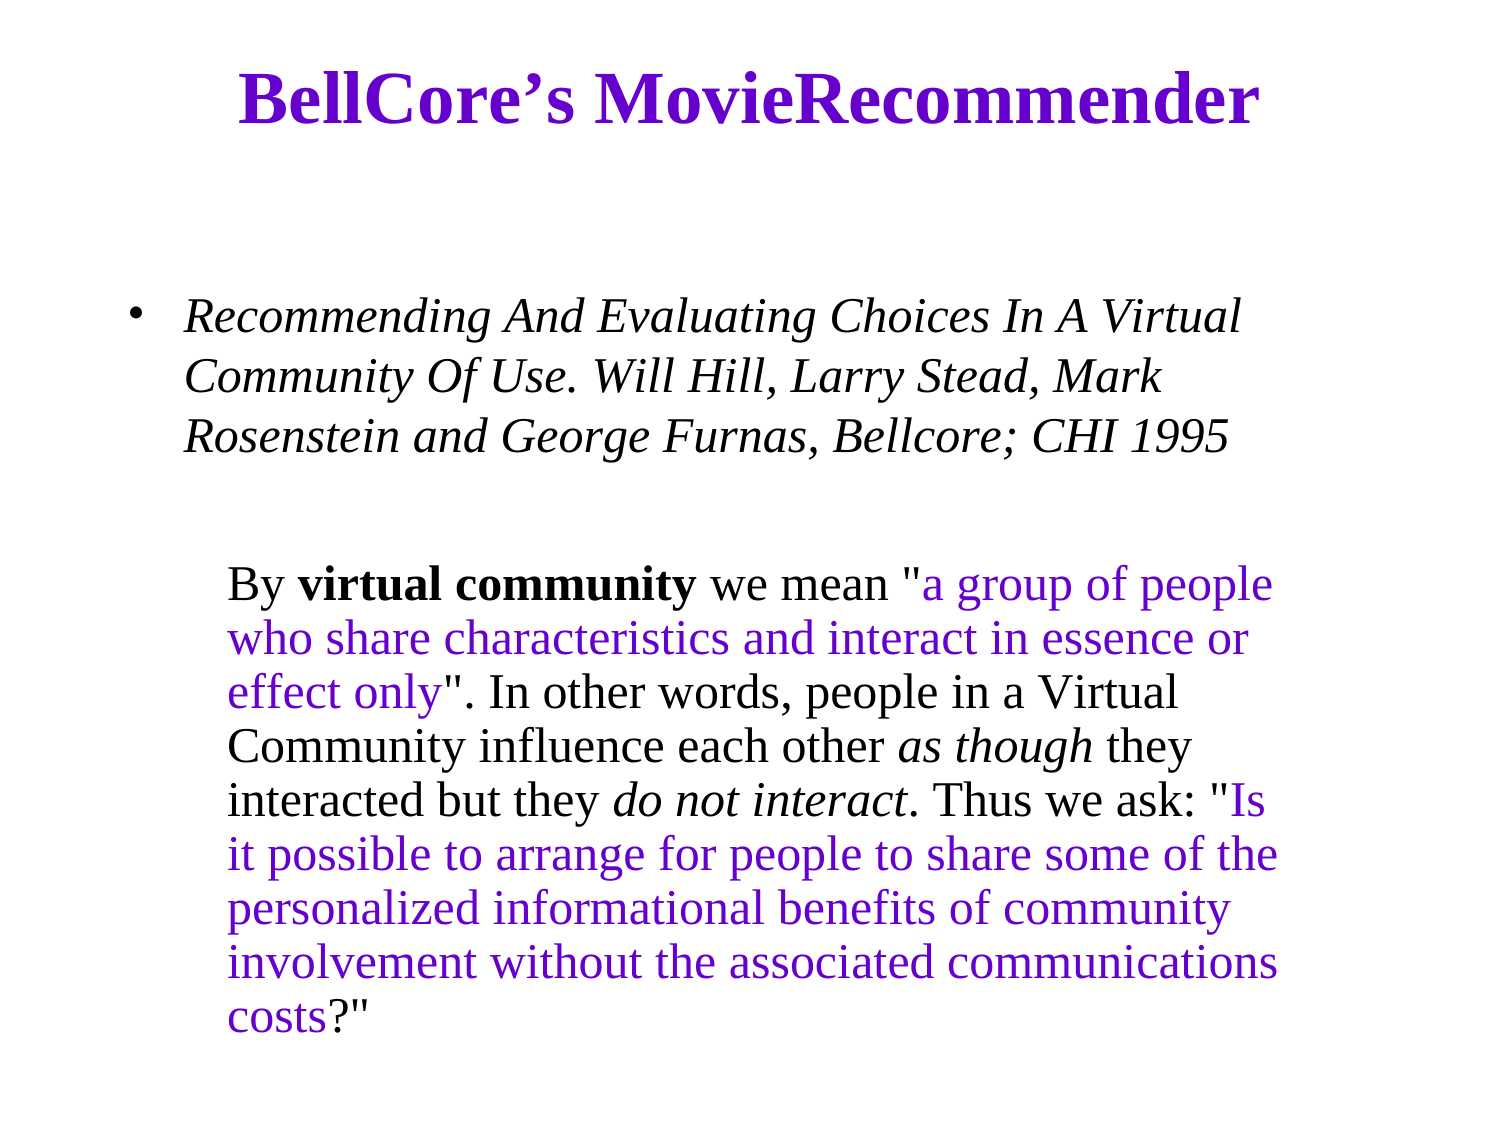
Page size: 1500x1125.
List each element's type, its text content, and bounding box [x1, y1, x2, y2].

list Recommending And Evaluating Choices In A Virtual Community Of Use. Will Hill, Larry Stead, Mark Rosenstein and George Furnas, Bellcore; CHI 1995 [112, 275, 1388, 488]
title BellCore’s MovieRecommender [112, 0, 1388, 188]
text_box By virtual community we mean "a group of people who share characteristics and interact in essence or effect only". In other words, people in a Virtual Community influence each other as though they interacted but they do not interact. Thus we ask: "Is it possible to arrange for people to share some of the personalized informational benefits of community involvement without the associated communications costs?" [137, 549, 1313, 1112]
